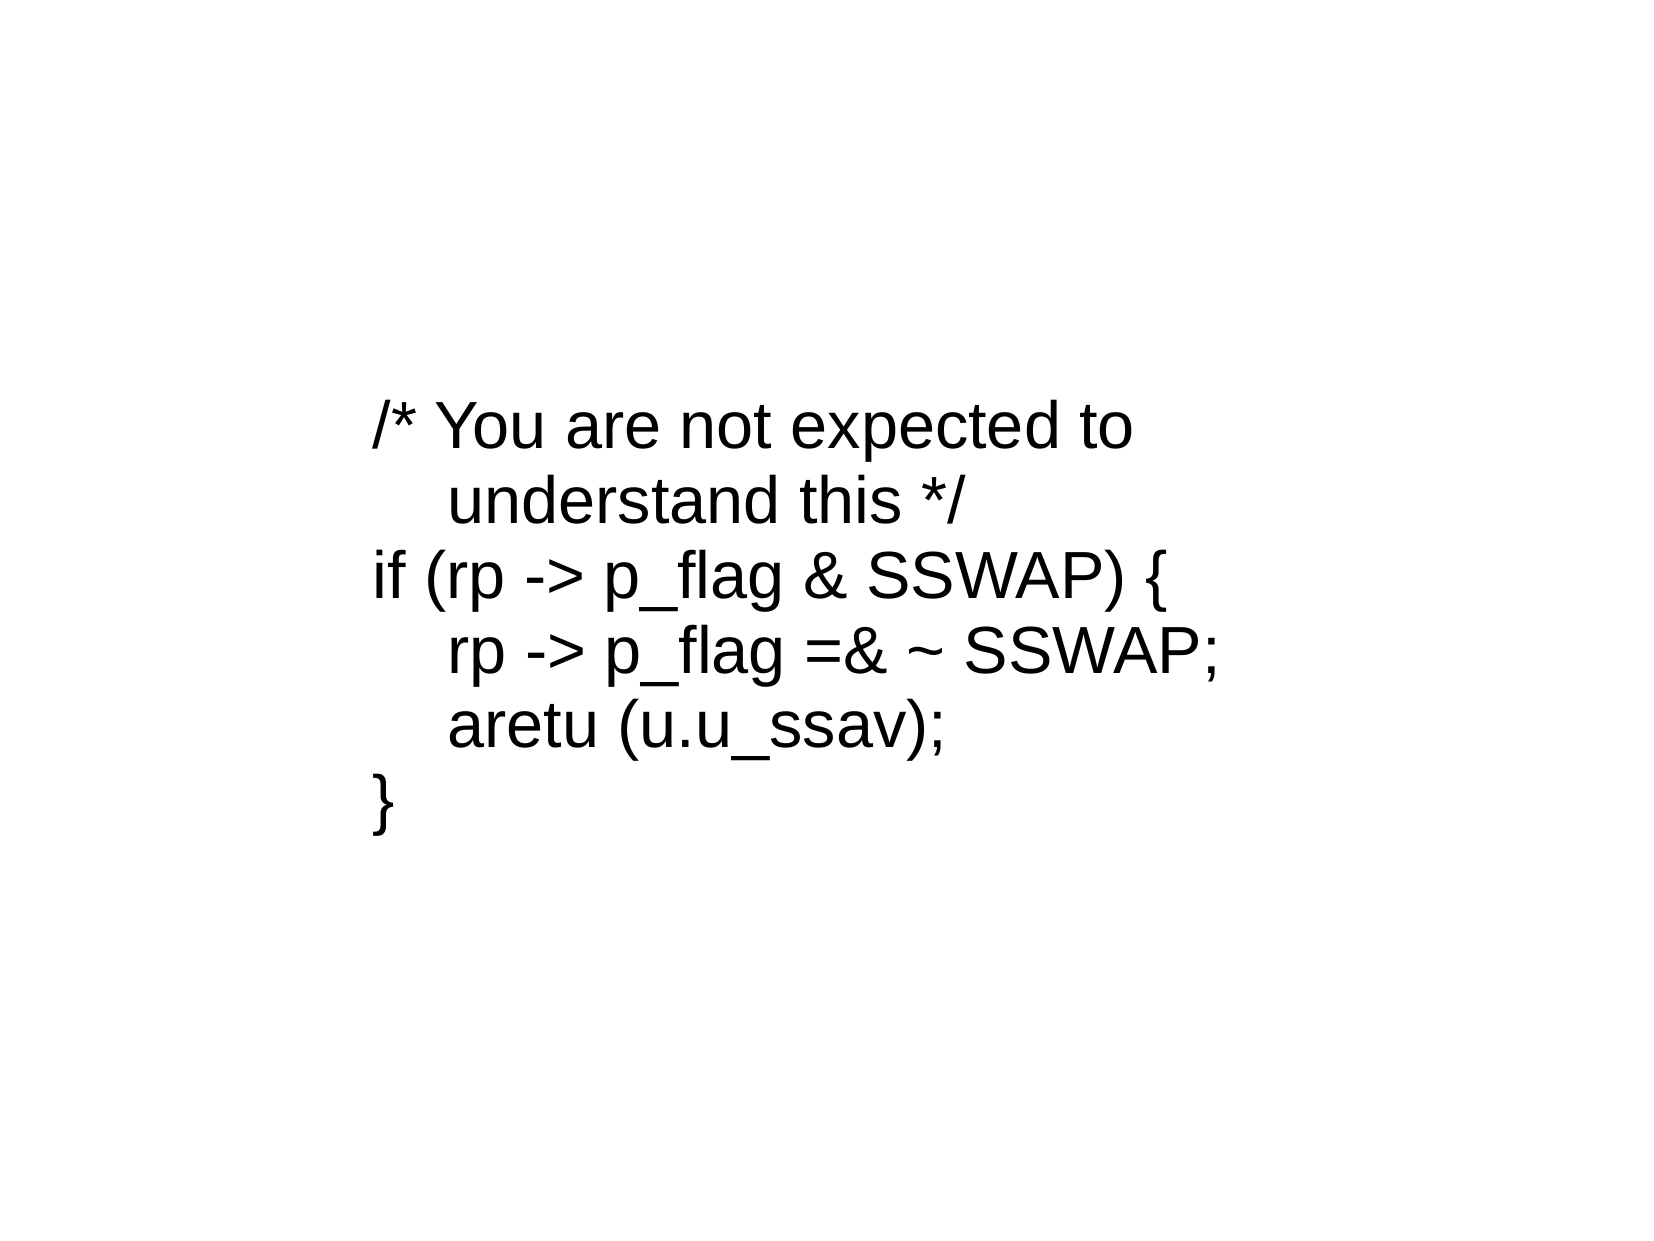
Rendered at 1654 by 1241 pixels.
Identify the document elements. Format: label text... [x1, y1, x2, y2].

subtitle /* You are not expected to understand this */ if (rp -> p_flag & SSWAP) { rp -> p_flag =& ~ SSWAP; aretu (u.u_ssav); } [372, 355, 1306, 871]
